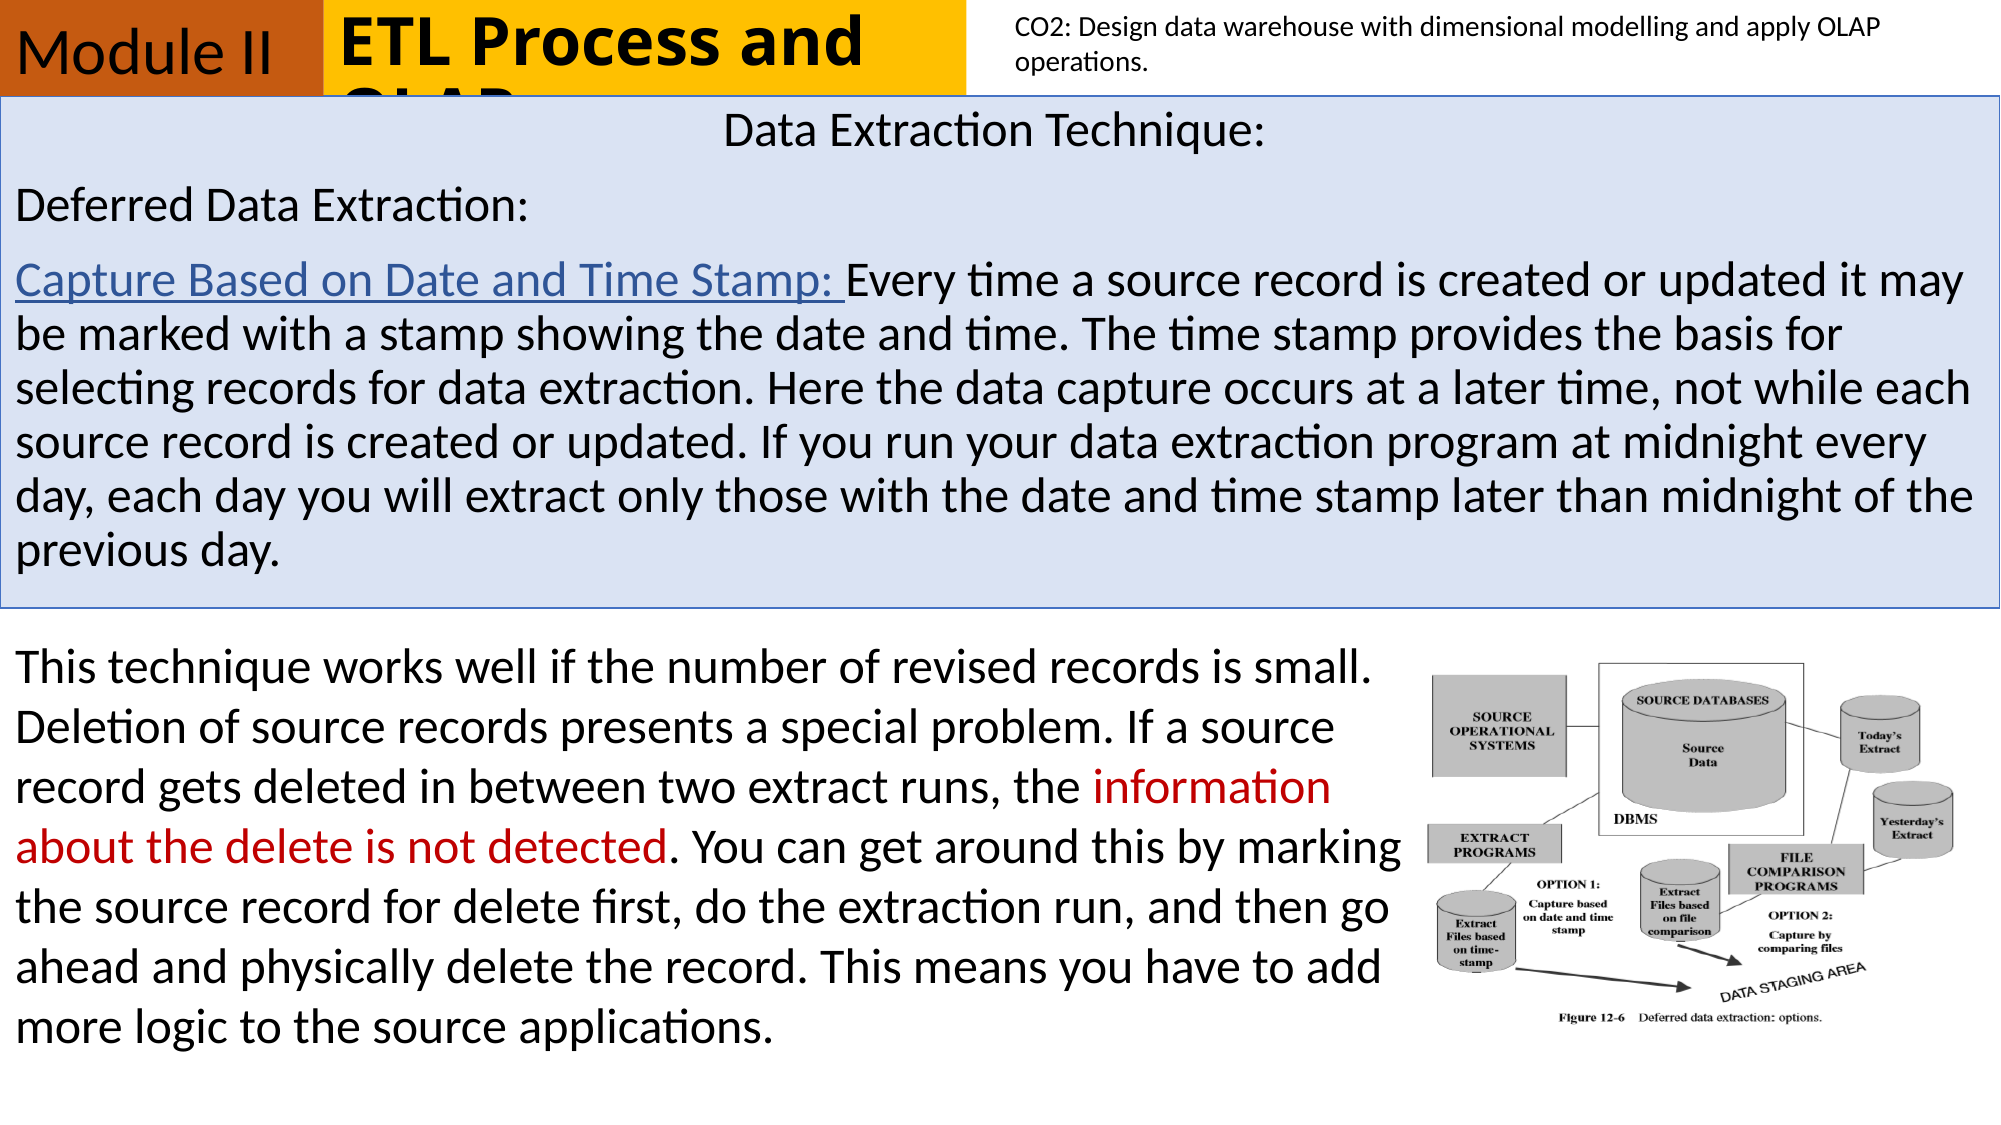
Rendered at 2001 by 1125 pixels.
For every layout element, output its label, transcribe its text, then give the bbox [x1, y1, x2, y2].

title ETL Process and OLAP: [324, 0, 967, 95]
picture [1414, 647, 1959, 1030]
text_box This technique works well if the number of revised records is small. Deletion of source records presents a special problem. If a source record gets deleted in between two extract runs, the information about the delete is not detected. You can get around this by marking the source record for delete first, do the extraction run, and then go ahead and physically delete the record. This means you have to add more logic to the source applications. [0, 626, 1442, 1061]
subtitle Data Extraction Technique: Deferred Data Extraction: Capture Based on Date and Time Stamp: Every time a source record is created or updated it may be marked with a stamp showing the date and time. The time stamp provides the basis for selecting records for data extraction. Here the data capture occurs at a later time, not while each source record is created or updated. If you run your data extraction program at midnight every day, each day you will extract only those with the date and time stamp later than midnight of the previous day. [0, 95, 2000, 609]
text_box CO2: Design data warehouse with dimensional modelling and apply OLAP operations. [999, 0, 2000, 122]
text_box Module II [0, 0, 324, 96]
